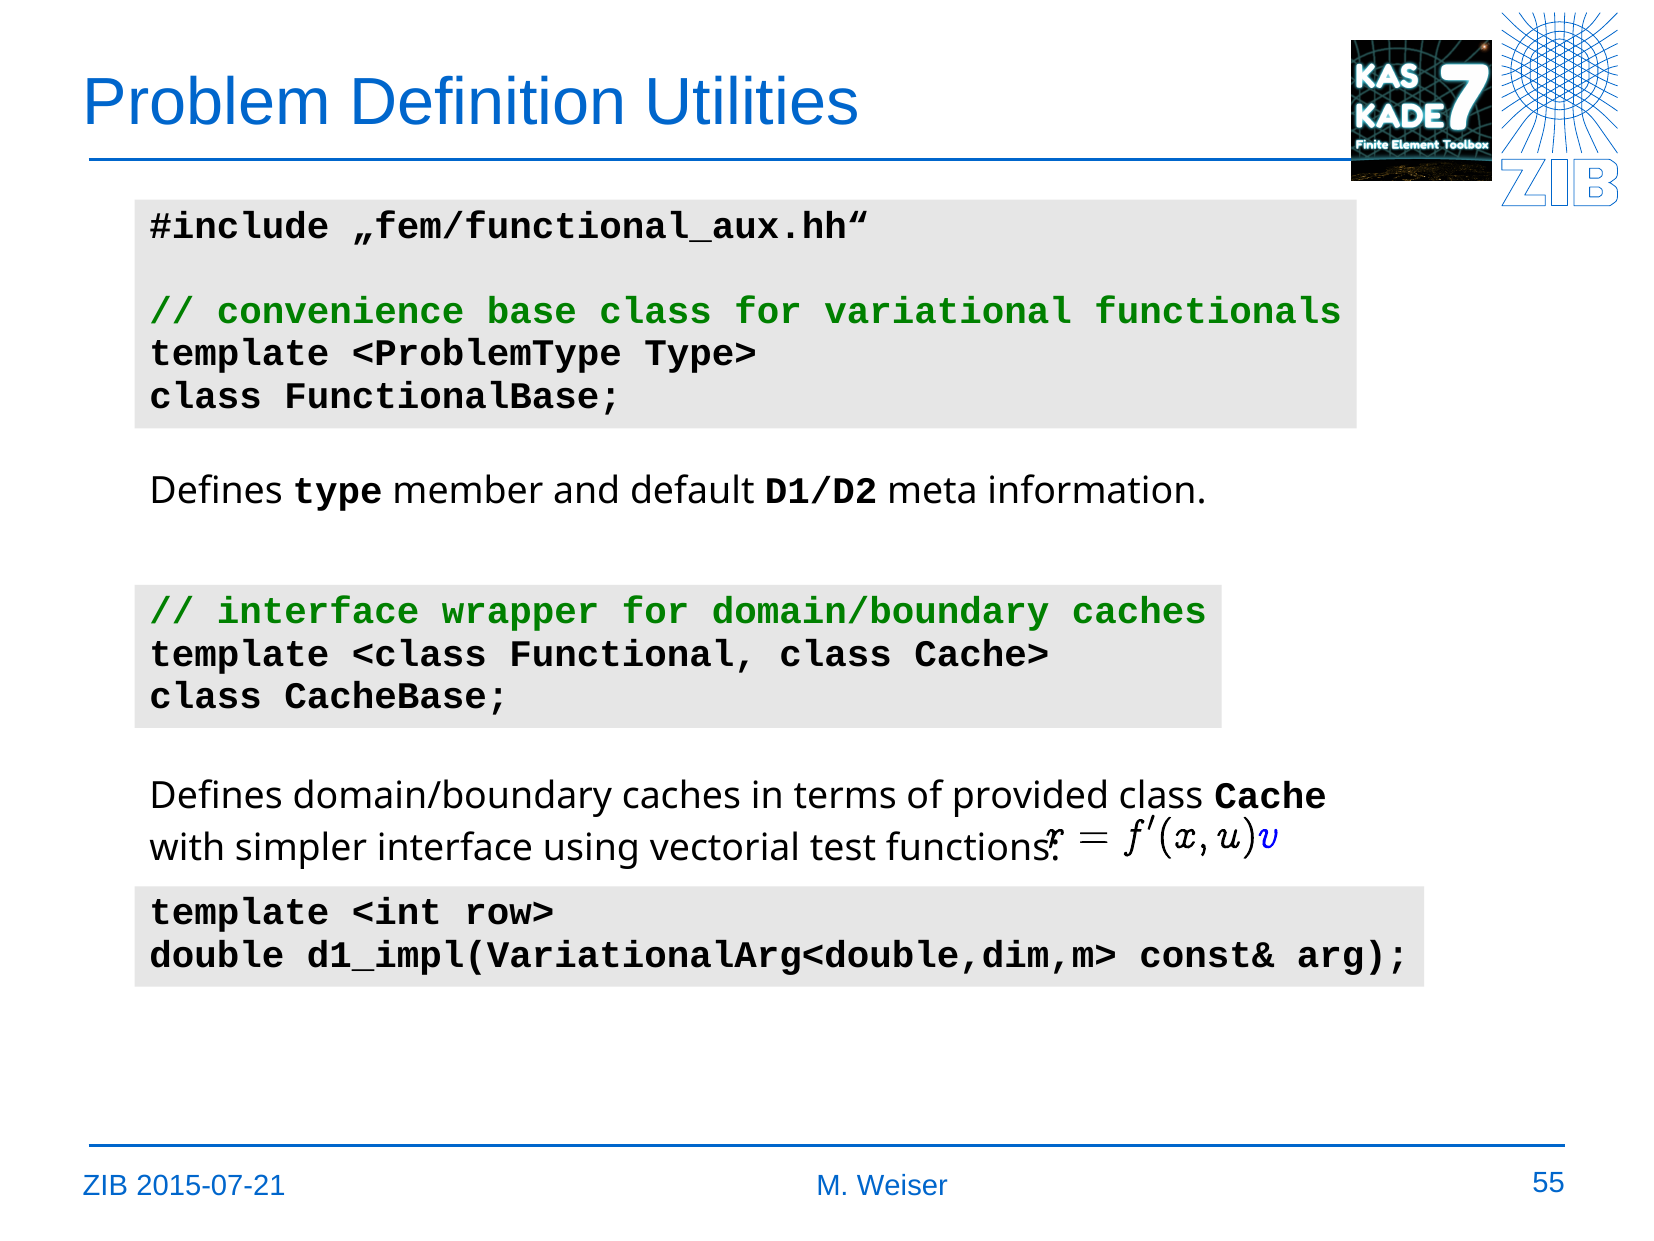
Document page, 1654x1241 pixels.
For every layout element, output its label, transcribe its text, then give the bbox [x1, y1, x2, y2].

picture [1046, 814, 1278, 859]
text_box template <int row> double d1_impl(VariationalArg<double,dim,m> const& arg); [134, 886, 1425, 987]
title Problem Definition Utilities [82, 64, 1359, 139]
text_box #include „fem/functional_aux.hh“ // convenience base class for variational functionals template <ProblemType Type> class FunctionalBase; [134, 199, 1357, 429]
text_box Defines domain/boundary caches in terms of provided class Cache with simpler interface using vectorial test functions: [134, 761, 1297, 867]
picture [1351, 40, 1492, 181]
text_box // interface wrapper for domain/boundary caches template <class Functional, class Cache> class CacheBase; [134, 584, 1222, 728]
text_box Defines type member and default D1/D2 meta information. [134, 455, 1186, 518]
